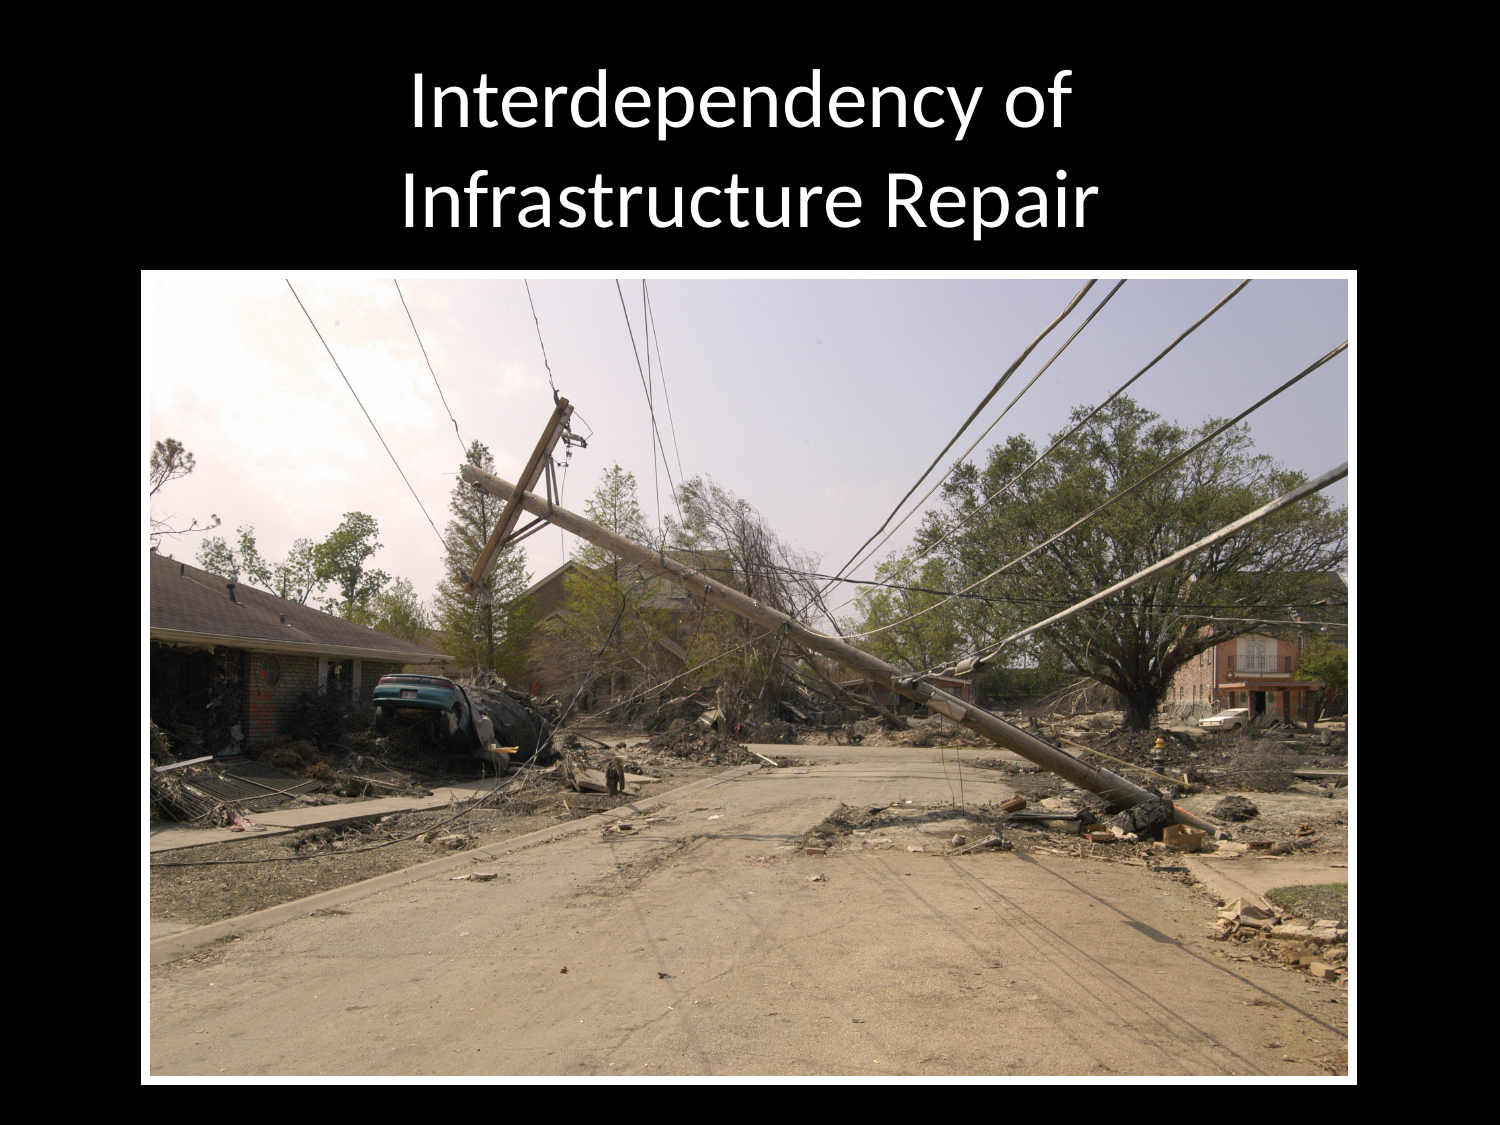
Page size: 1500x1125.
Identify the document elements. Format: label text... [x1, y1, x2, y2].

title Interdependency of Infrastructure Repair [75, 36, 1425, 252]
picture [150, 279, 1348, 1076]
